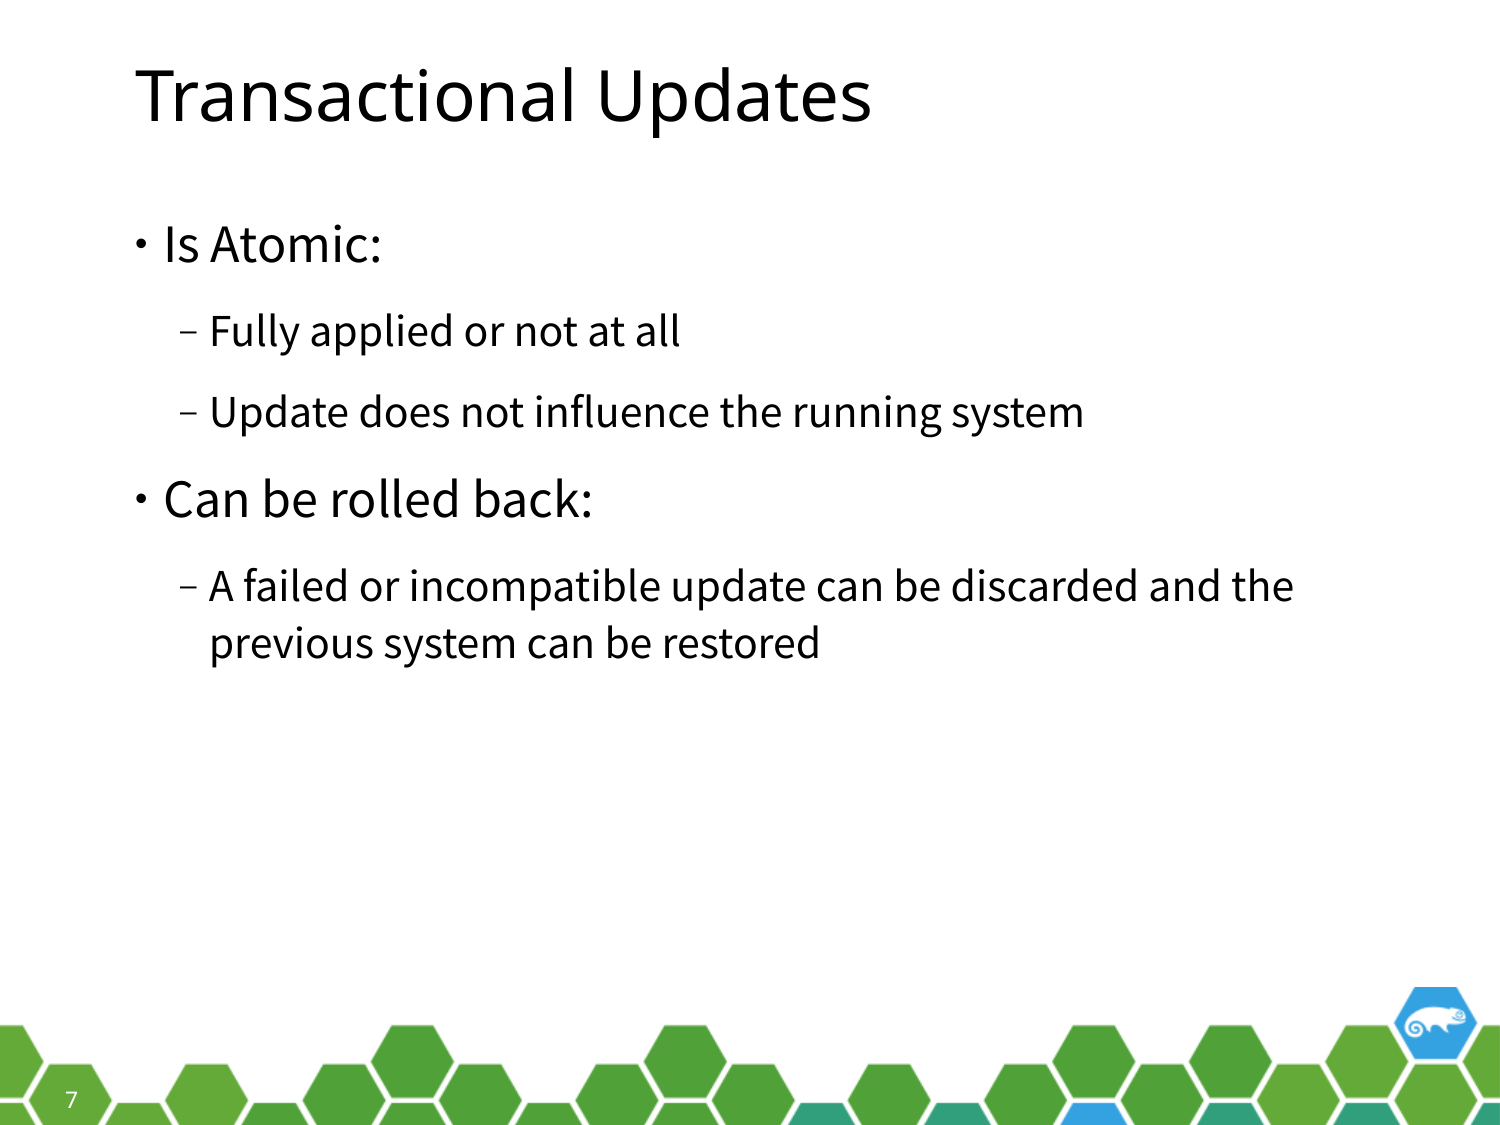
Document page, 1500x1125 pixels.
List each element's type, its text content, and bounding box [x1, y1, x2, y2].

list Is Atomic: Fully applied or not at all Update does not influence the running system Can be rolled back: A failed or incompatible update can be discarded and the previous system can be restored [135, 208, 1372, 862]
picture [0, 987, 1500, 1125]
title Transactional Updates [135, 12, 1372, 175]
